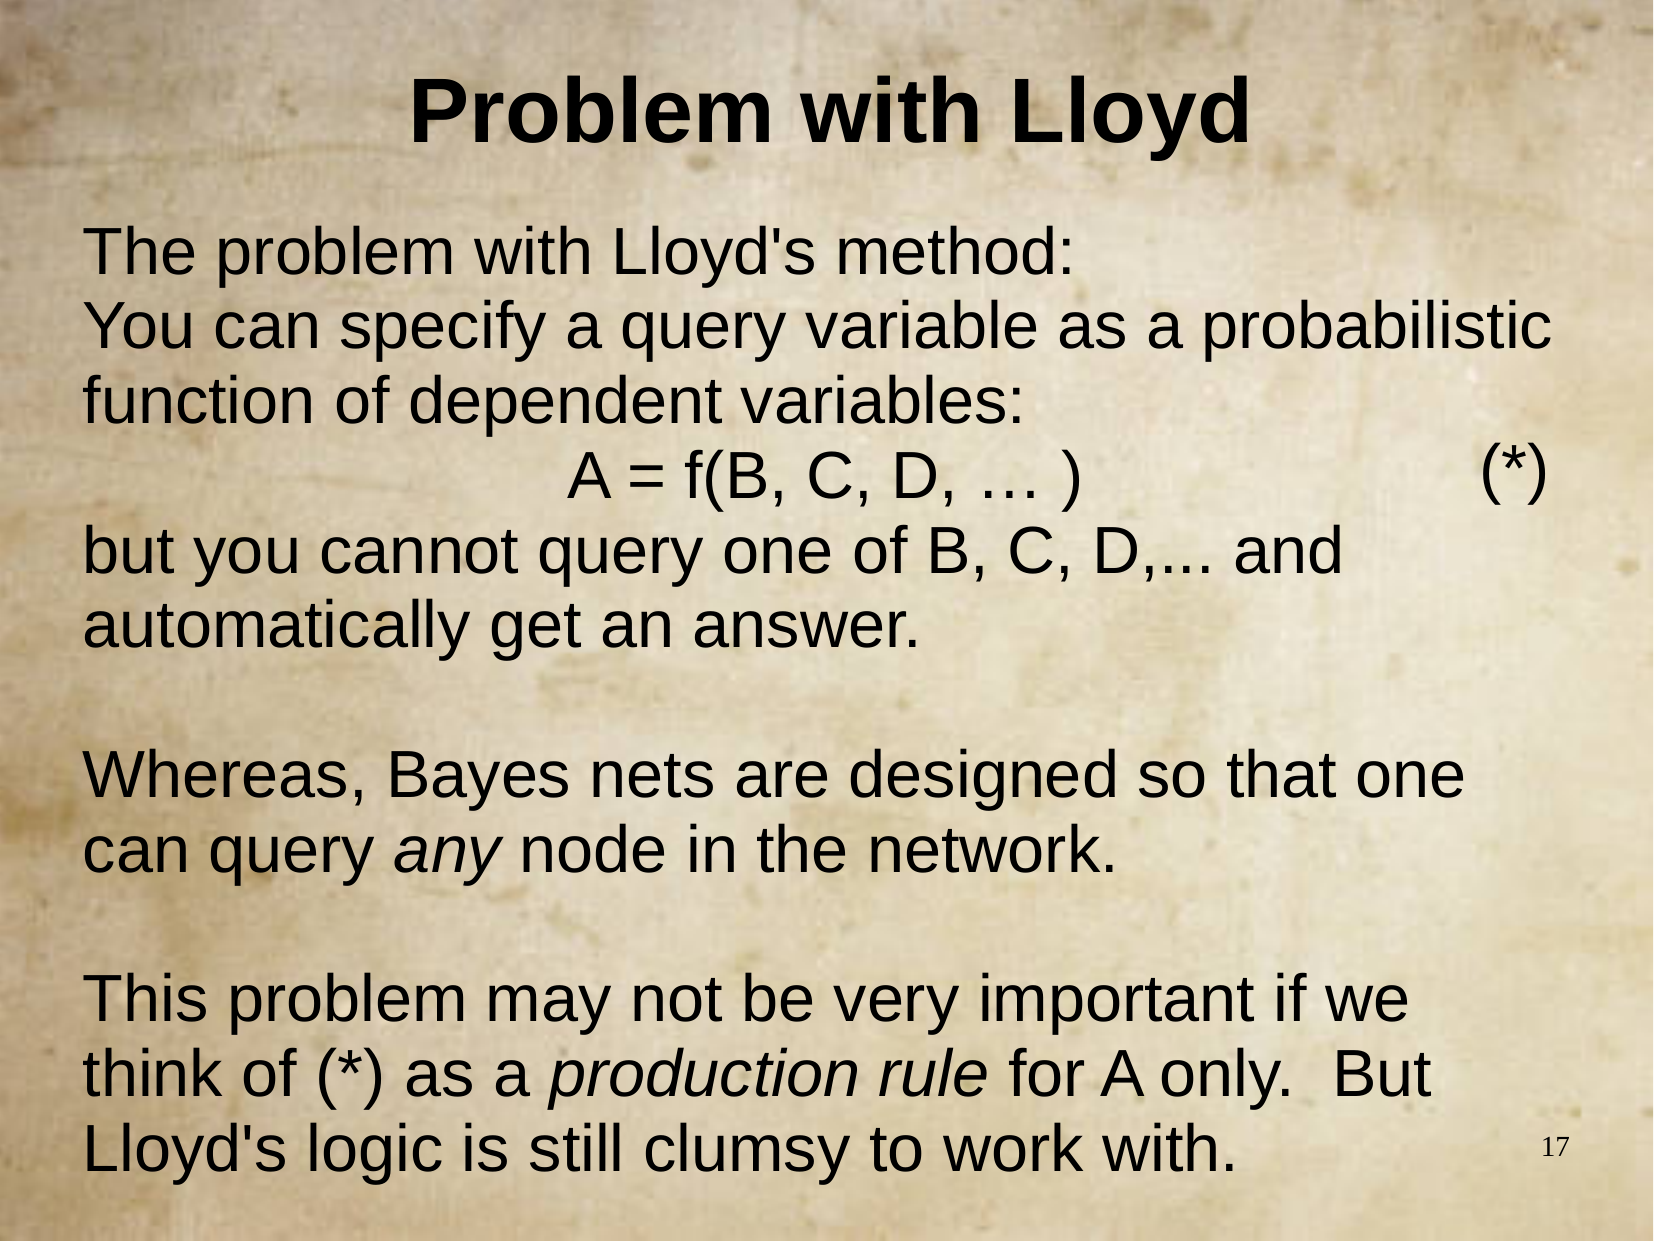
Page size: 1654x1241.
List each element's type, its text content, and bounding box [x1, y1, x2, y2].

picture [0, 0, 1654, 1241]
subtitle The problem with Lloyd's method: You can specify a query variable as a probabilistic function of dependent variables: A = f(B, C, D, … ) but you cannot query one of B, C, D,... and automatically get an answer. Whereas, Bayes nets are designed so that one can query any node in the network. This problem may not be very important if we think of (*) as a production rule for A only. But Lloyd's logic is still clumsy to work with. [82, 213, 1571, 1186]
text_box (*) [1464, 423, 1574, 513]
title Problem with Lloyd [87, 14, 1576, 207]
